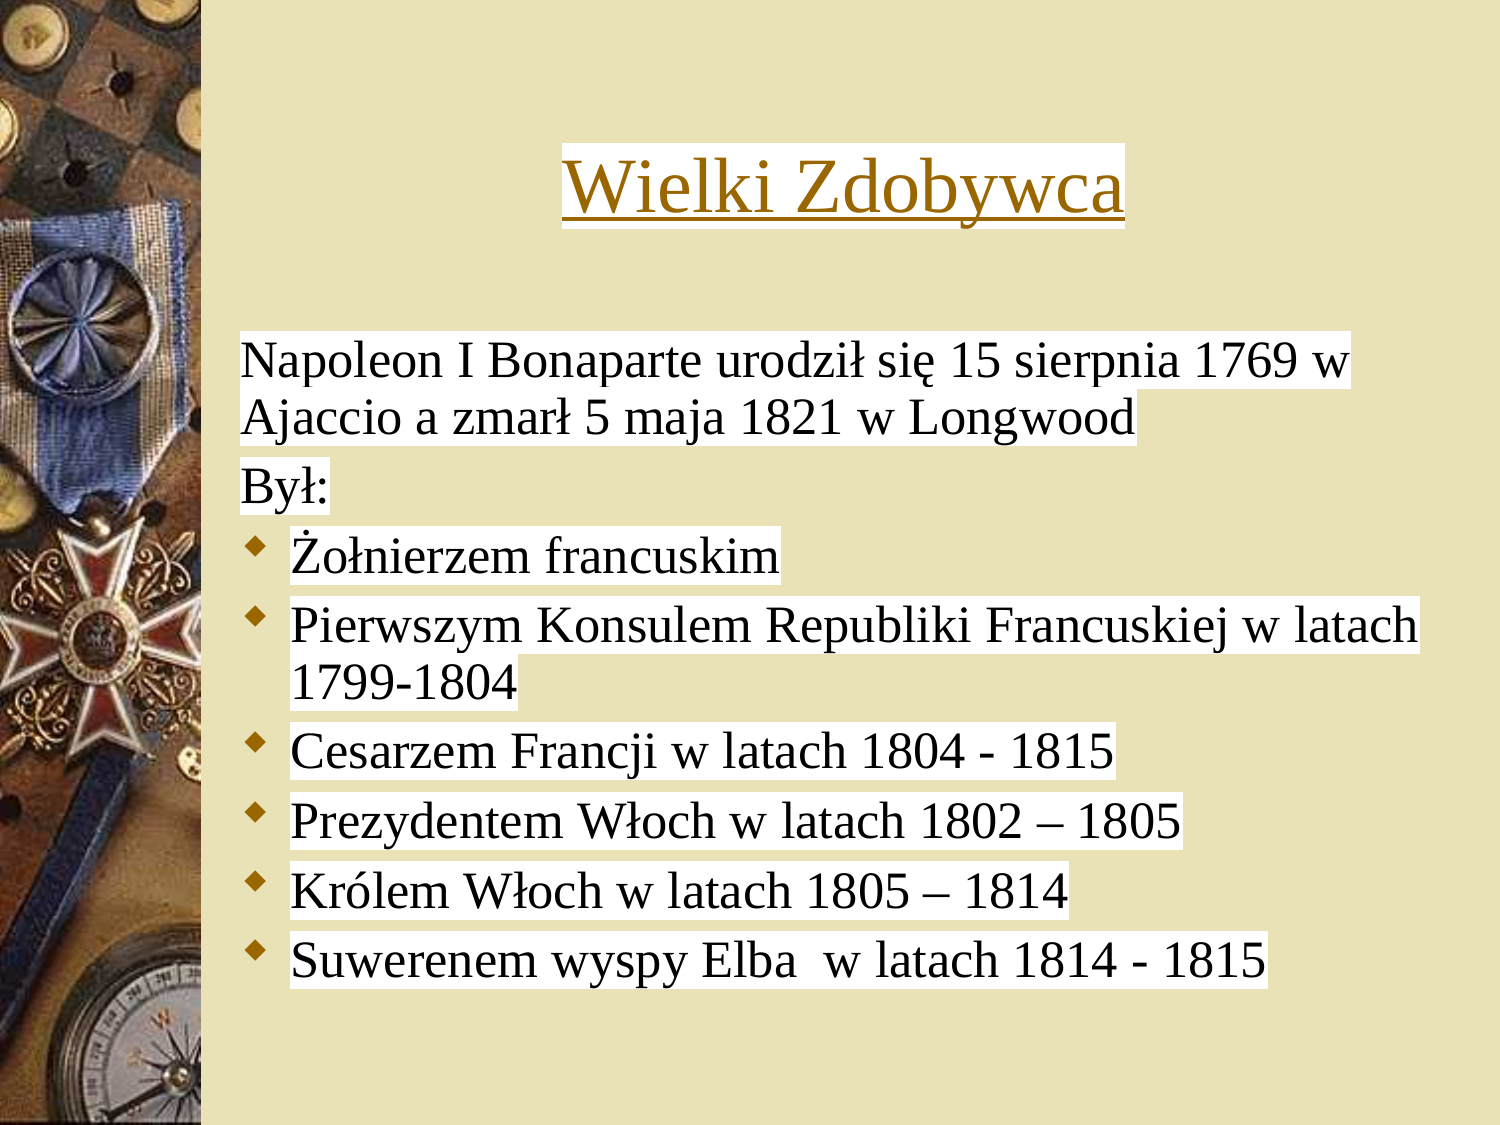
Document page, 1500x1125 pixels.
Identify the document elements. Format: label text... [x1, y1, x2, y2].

picture [0, 0, 201, 1125]
title Wielki Zdobywca [224, 87, 1463, 275]
list Napoleon I Bonaparte urodził się 15 sierpnia 1769 w Ajaccio a zmarł 5 maja 1821 w Longwood Był: Żołnierzem francuskim Pierwszym Konsulem Republiki Francuskiej w latach 1799-1804 Cesarzem Francji w latach 1804 - 1815 Prezydentem Włoch w latach 1802 – 1805 Królem Włoch w latach 1805 – 1814 Suwerenem wyspy Elba w latach 1814 - 1815 [224, 324, 1475, 1000]
